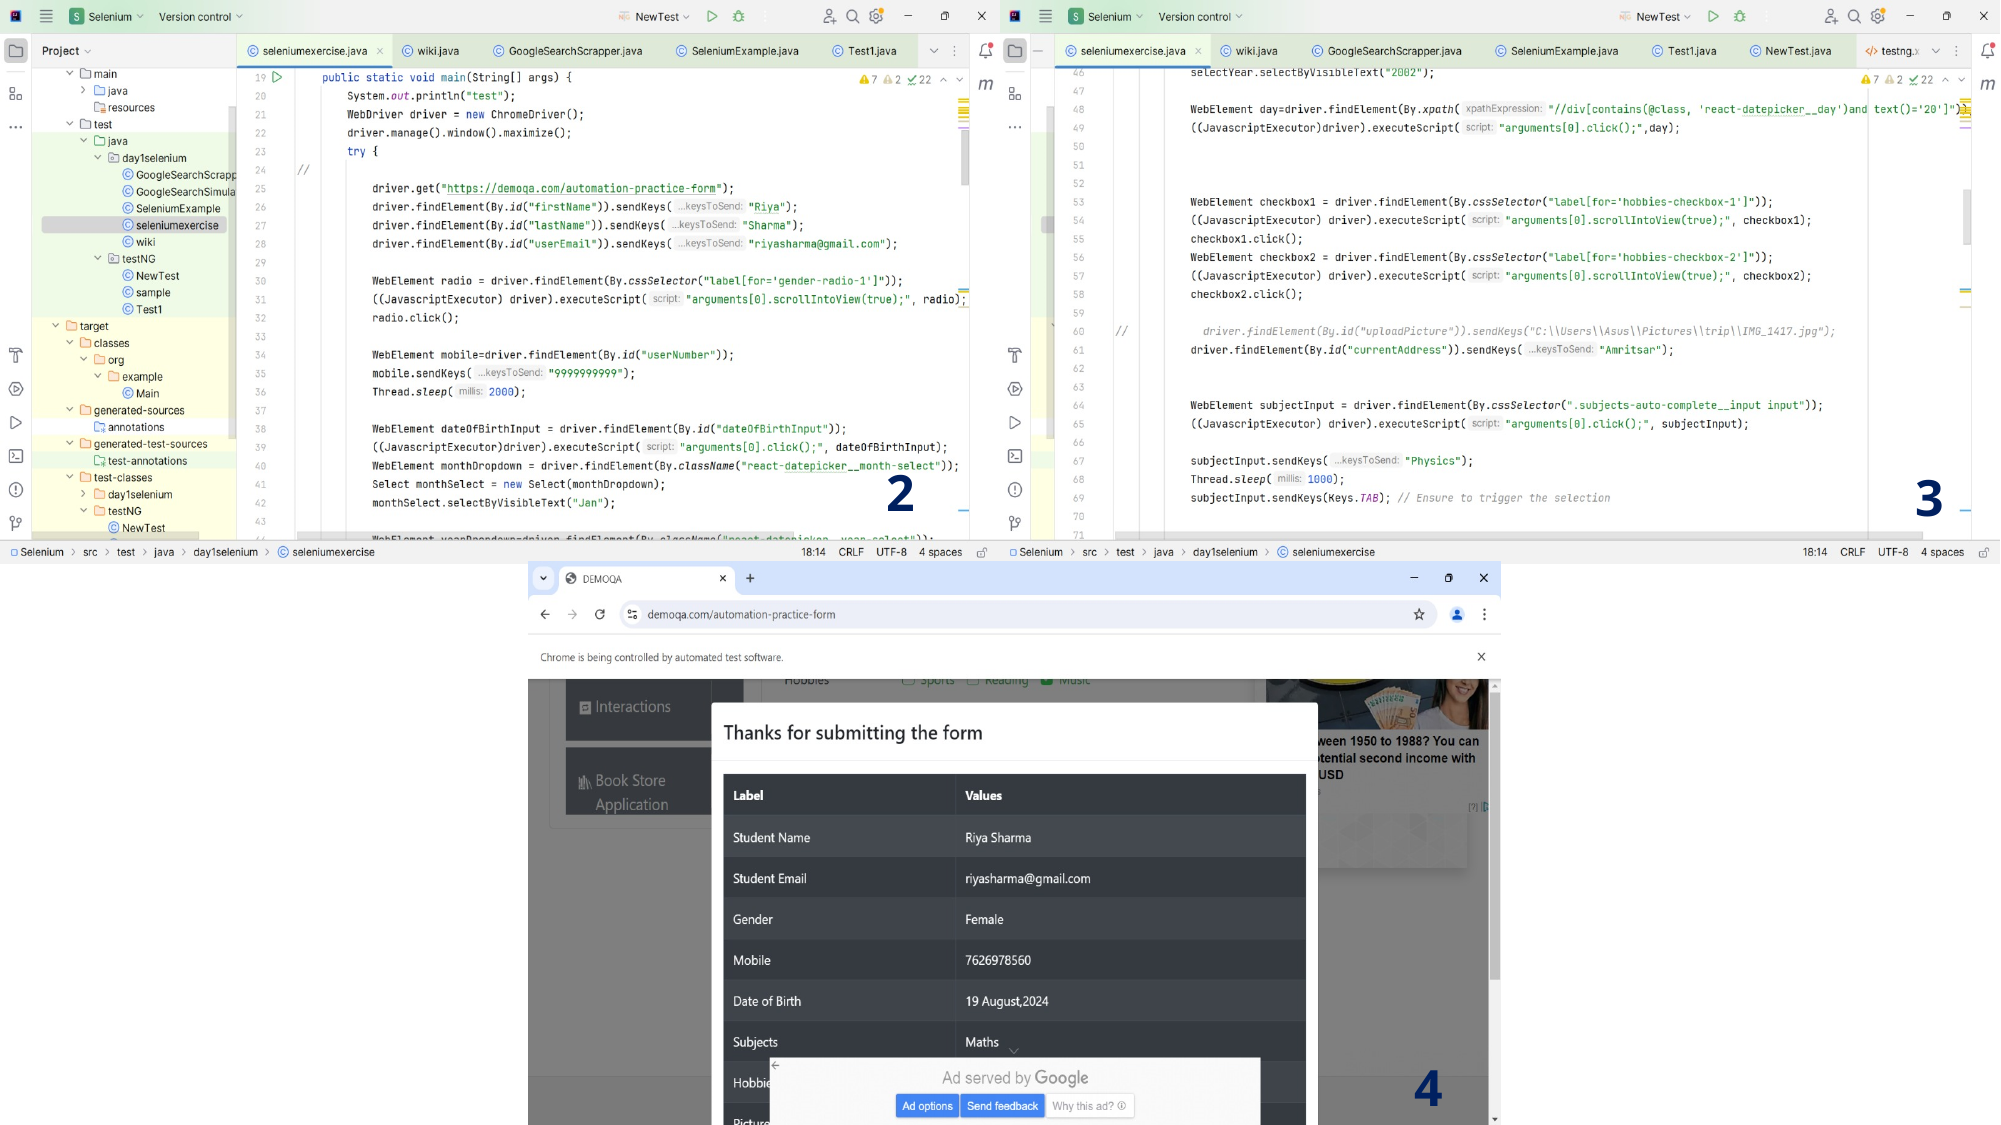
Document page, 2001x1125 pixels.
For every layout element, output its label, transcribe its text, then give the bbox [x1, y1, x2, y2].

picture [0, 0, 2000, 1125]
text_box 4 [1399, 1048, 1501, 1125]
text_box 2 [871, 453, 973, 530]
text_box 3 [1900, 458, 2000, 535]
